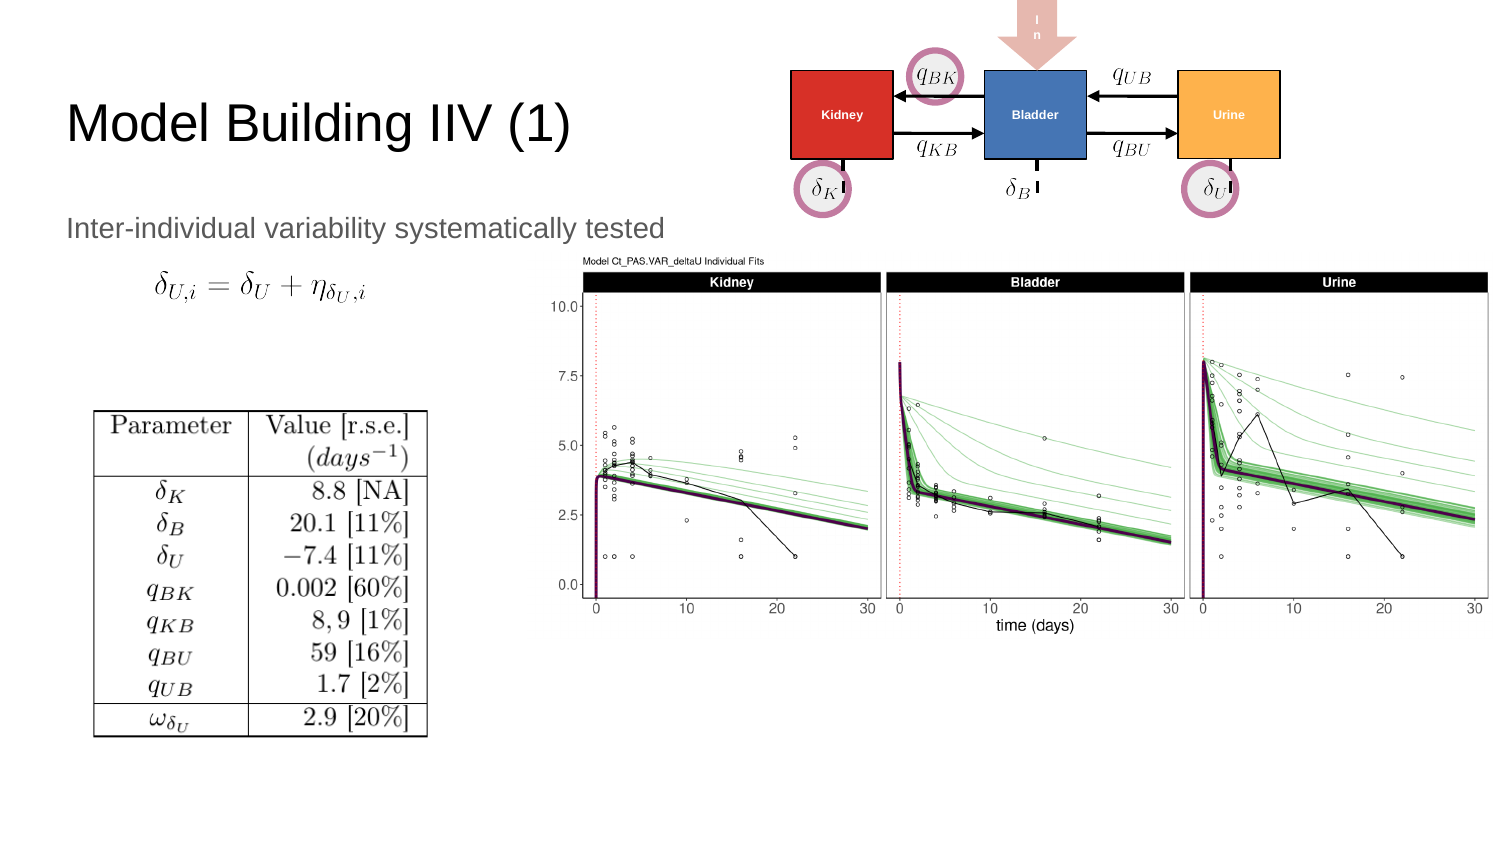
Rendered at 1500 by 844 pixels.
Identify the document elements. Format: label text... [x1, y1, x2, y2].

text_box [1184, 162, 1237, 216]
picture [812, 178, 838, 200]
text_box [920, 98, 950, 103]
picture [917, 140, 957, 157]
text_box In [997, 0, 1077, 71]
text_box Bladder [984, 70, 1087, 159]
picture [1204, 178, 1227, 200]
text_box Kidney [791, 70, 894, 159]
picture [527, 252, 1493, 639]
list Inter-individual variability systematically tested [51, 189, 708, 750]
picture [1113, 68, 1151, 85]
picture [155, 271, 365, 303]
text_box [796, 162, 849, 216]
title Model Building IIV (1) [51, 72, 708, 167]
picture [79, 396, 447, 749]
picture [1006, 178, 1030, 200]
picture [917, 68, 957, 85]
picture [1113, 140, 1151, 157]
text_box [909, 50, 962, 94]
text_box Urine [1178, 70, 1281, 159]
